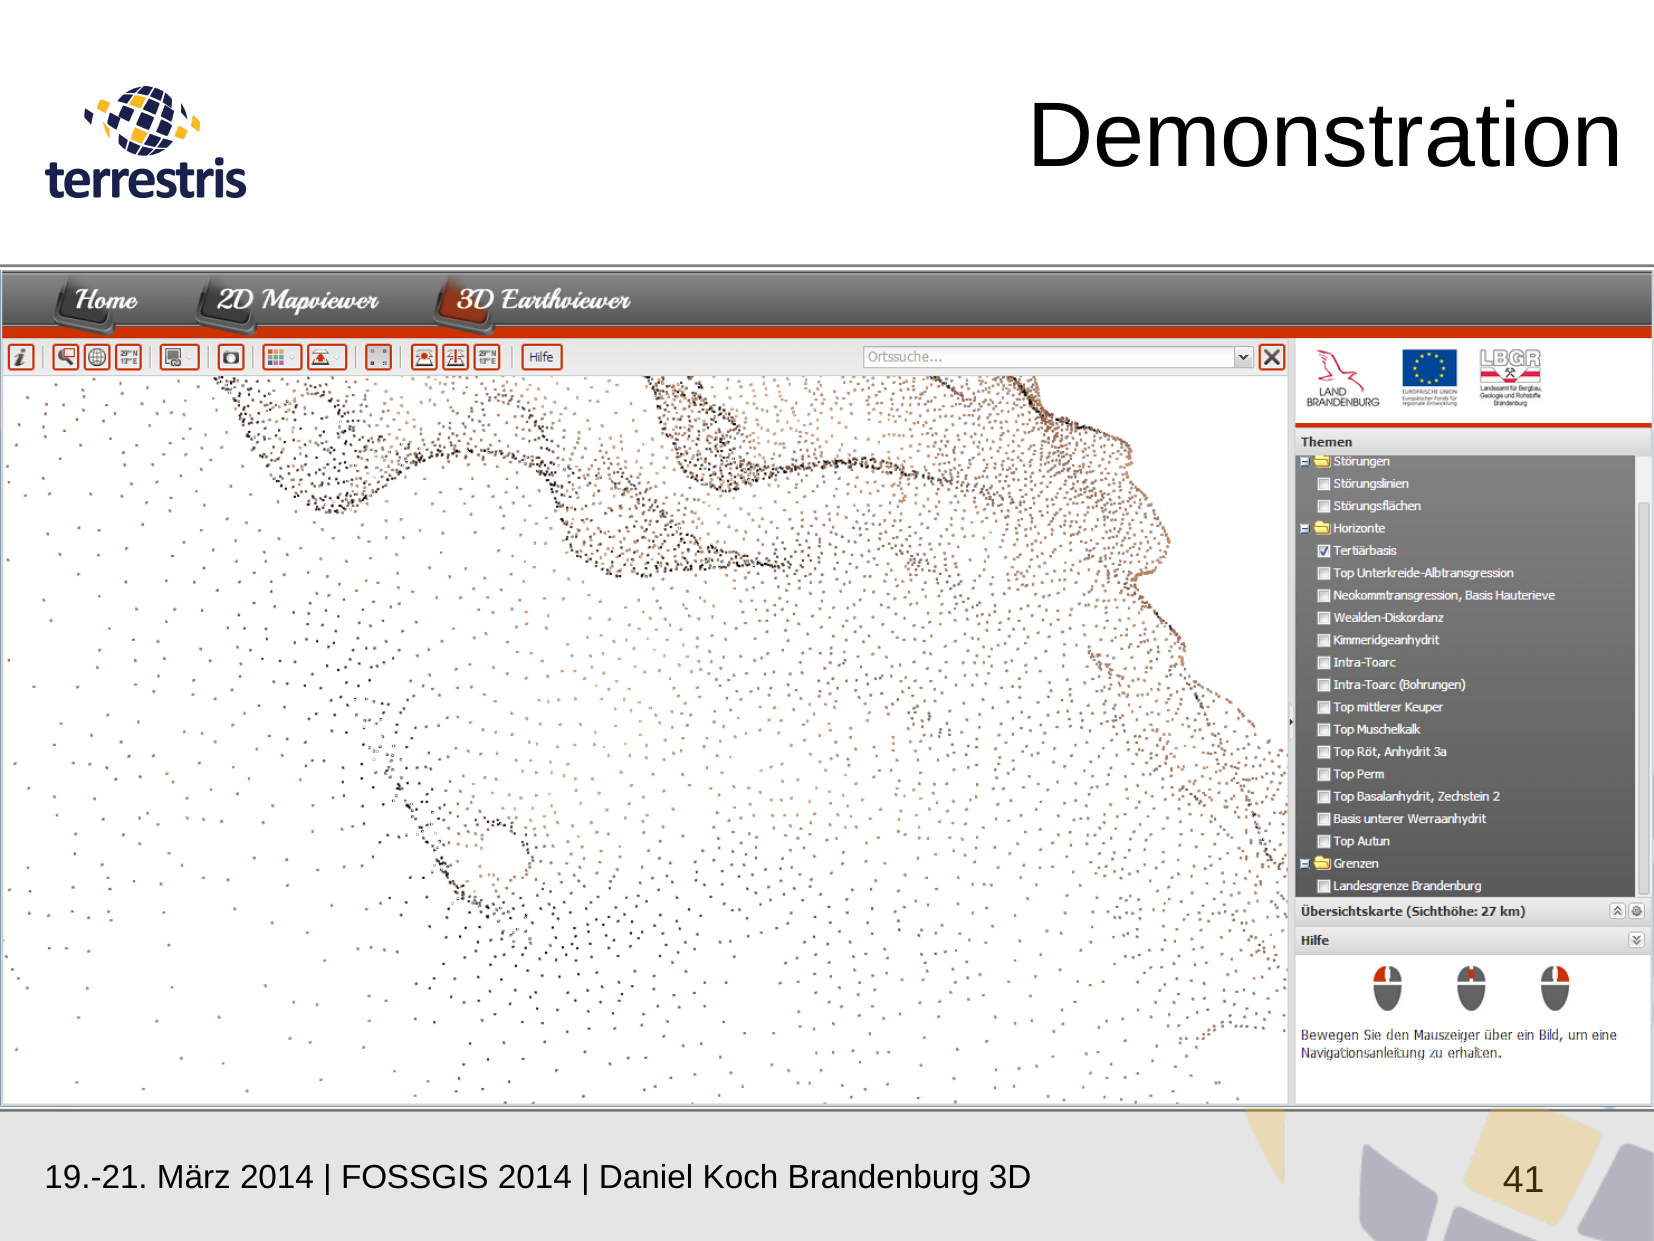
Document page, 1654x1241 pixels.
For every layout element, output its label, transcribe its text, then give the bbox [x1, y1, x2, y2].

picture [0, 270, 1654, 1241]
title Demonstration [295, 31, 1624, 239]
picture [45, 86, 246, 198]
